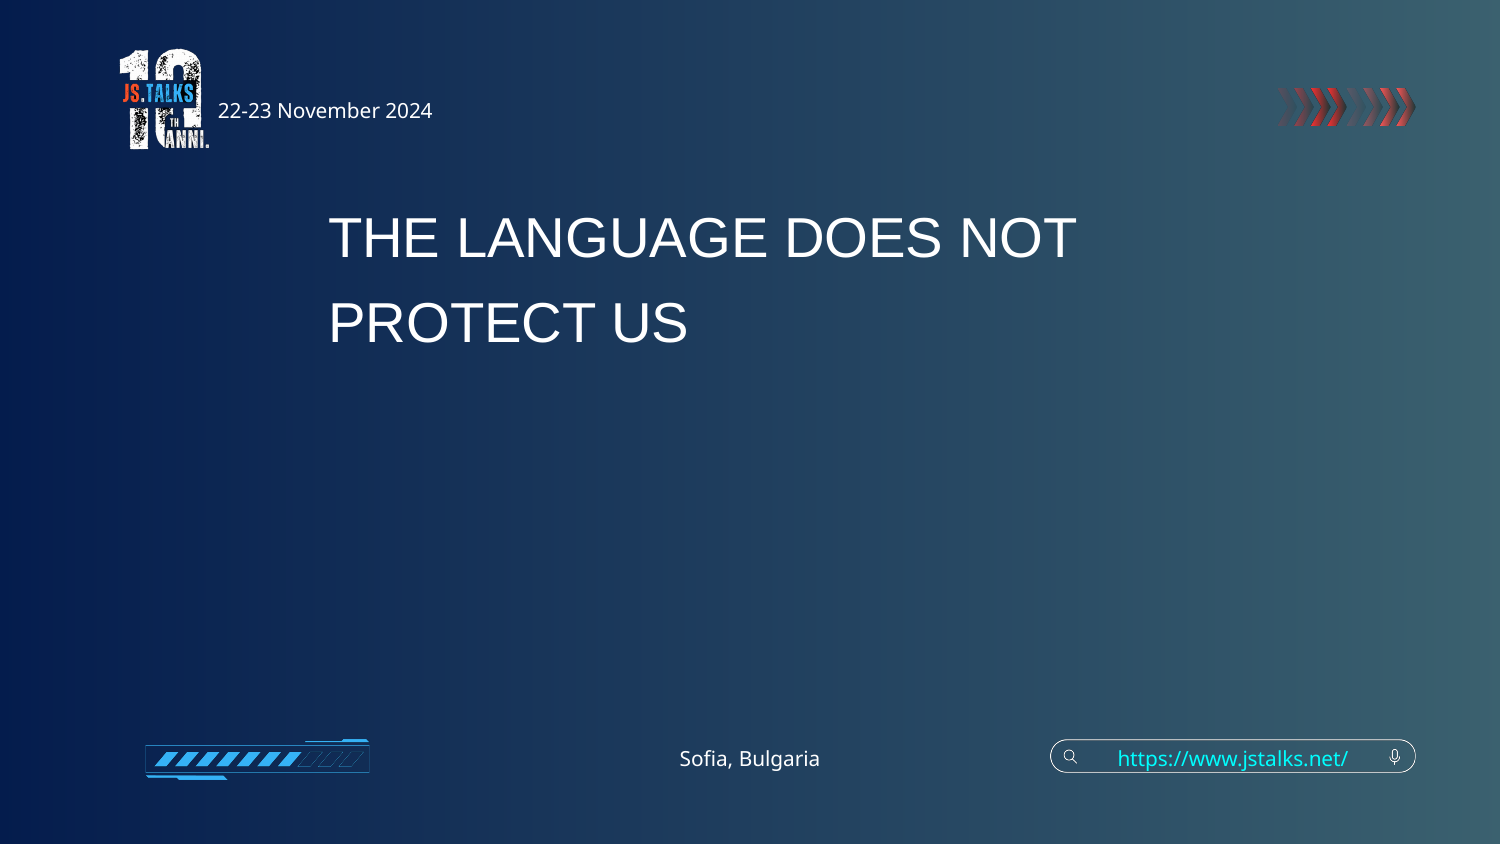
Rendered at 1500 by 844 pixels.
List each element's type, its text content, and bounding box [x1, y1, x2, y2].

text_box [1277, 88, 1416, 126]
text_box THE LANGUAGE DOES NOT PROTECT US [328, 183, 1233, 354]
text_box [65, 0, 258, 231]
text_box 22-23 November 2024 [217, 95, 507, 123]
text_box https://www.jstalks.net/ [1103, 744, 1362, 772]
text_box Sofia, Bulgaria [654, 744, 846, 772]
text_box [1050, 739, 1416, 773]
text_box [145, 739, 370, 780]
